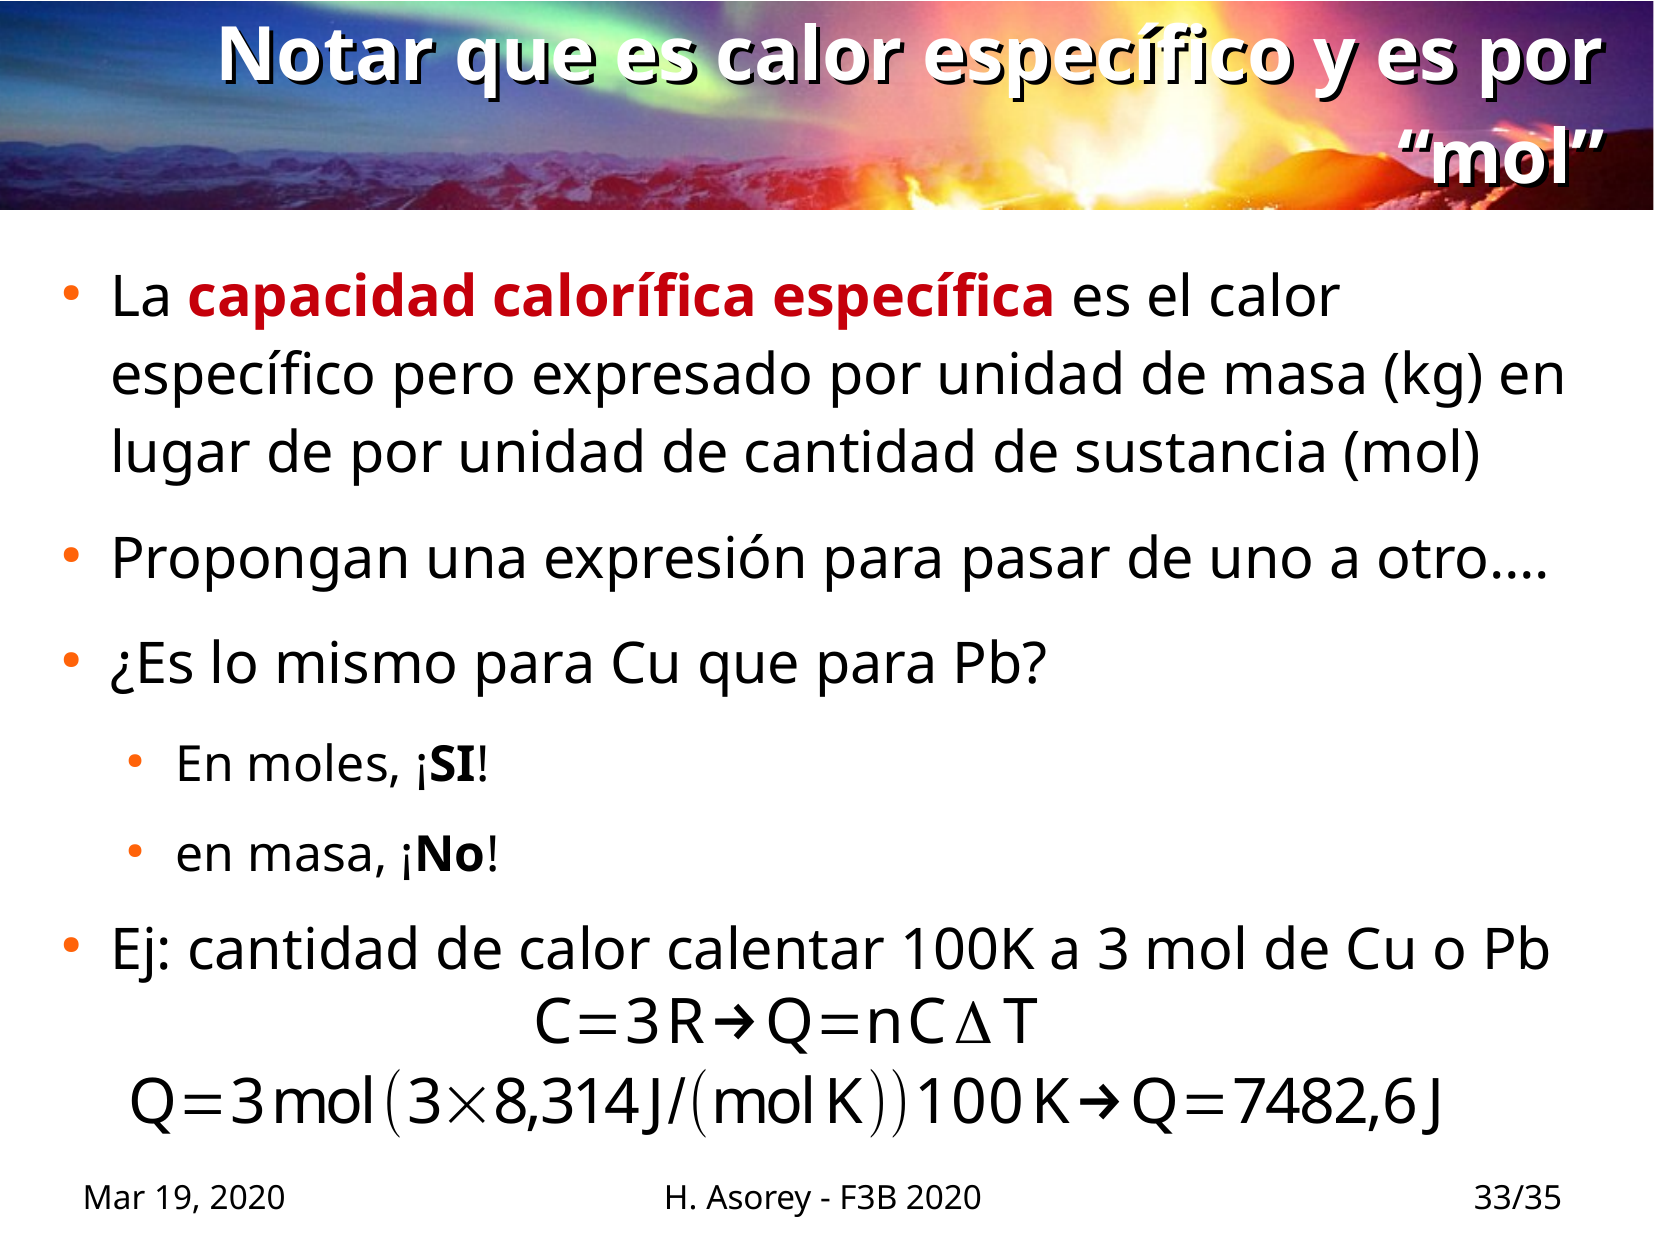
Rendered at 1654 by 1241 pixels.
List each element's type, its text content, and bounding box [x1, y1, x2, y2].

title Notar que es calor específico y es por “mol” [45, 15, 1606, 191]
chart [122, 983, 1449, 1142]
picture [0, 1, 1654, 210]
list La capacidad calorífica específica es el calor específico pero expresado por unidad de masa (kg) en lugar de por unidad de cantidad de sustancia (mol) Propongan una expresión para pasar de uno a otro…. ¿Es lo mismo para Cu que para Pb? En moles, ¡SI! en masa, ¡No! Ej: cantidad de calor calentar 100K a 3 mol de Cu o Pb [45, 255, 1606, 1156]
